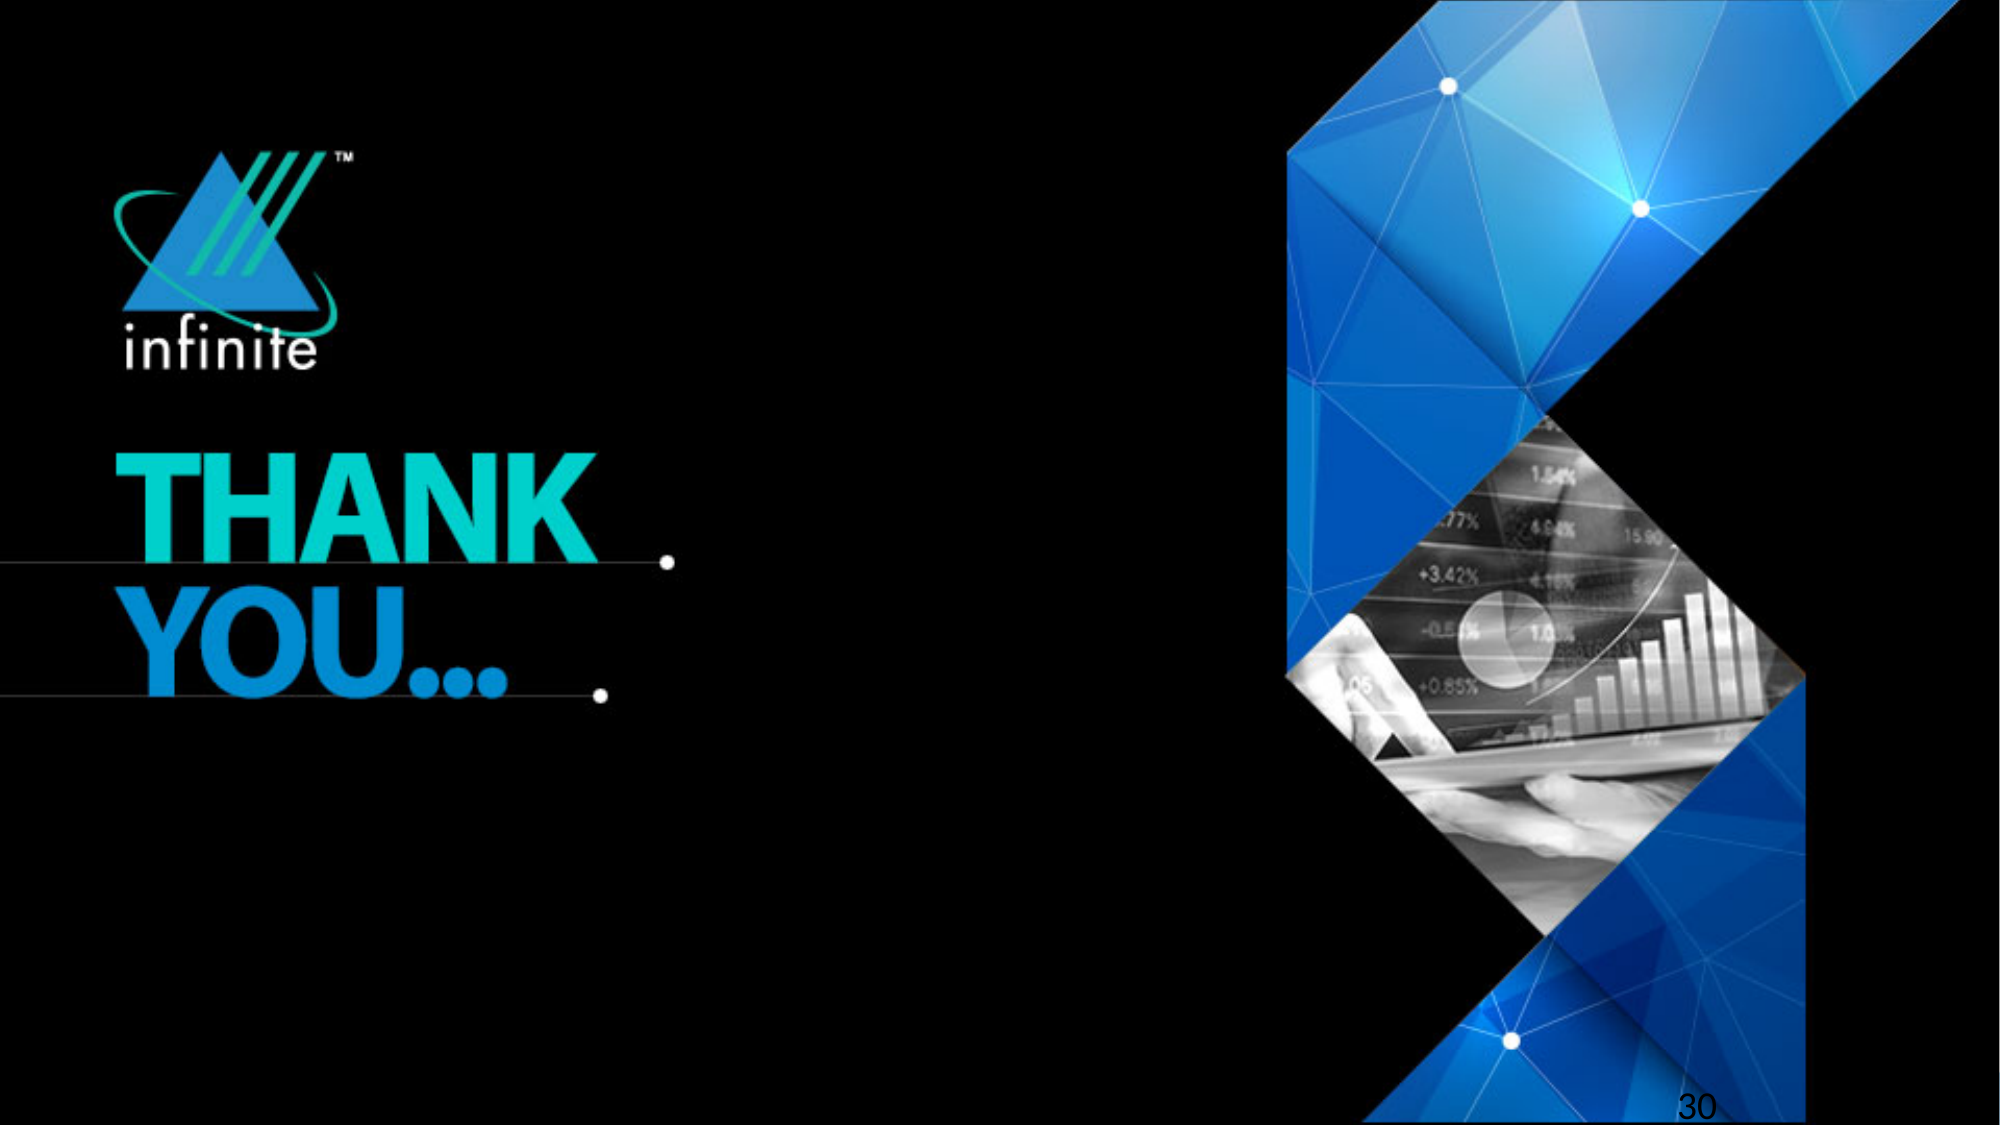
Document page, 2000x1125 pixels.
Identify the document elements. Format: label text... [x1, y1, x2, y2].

picture [0, 0, 2000, 1125]
slide_number <number> [1662, 1073, 2000, 1125]
